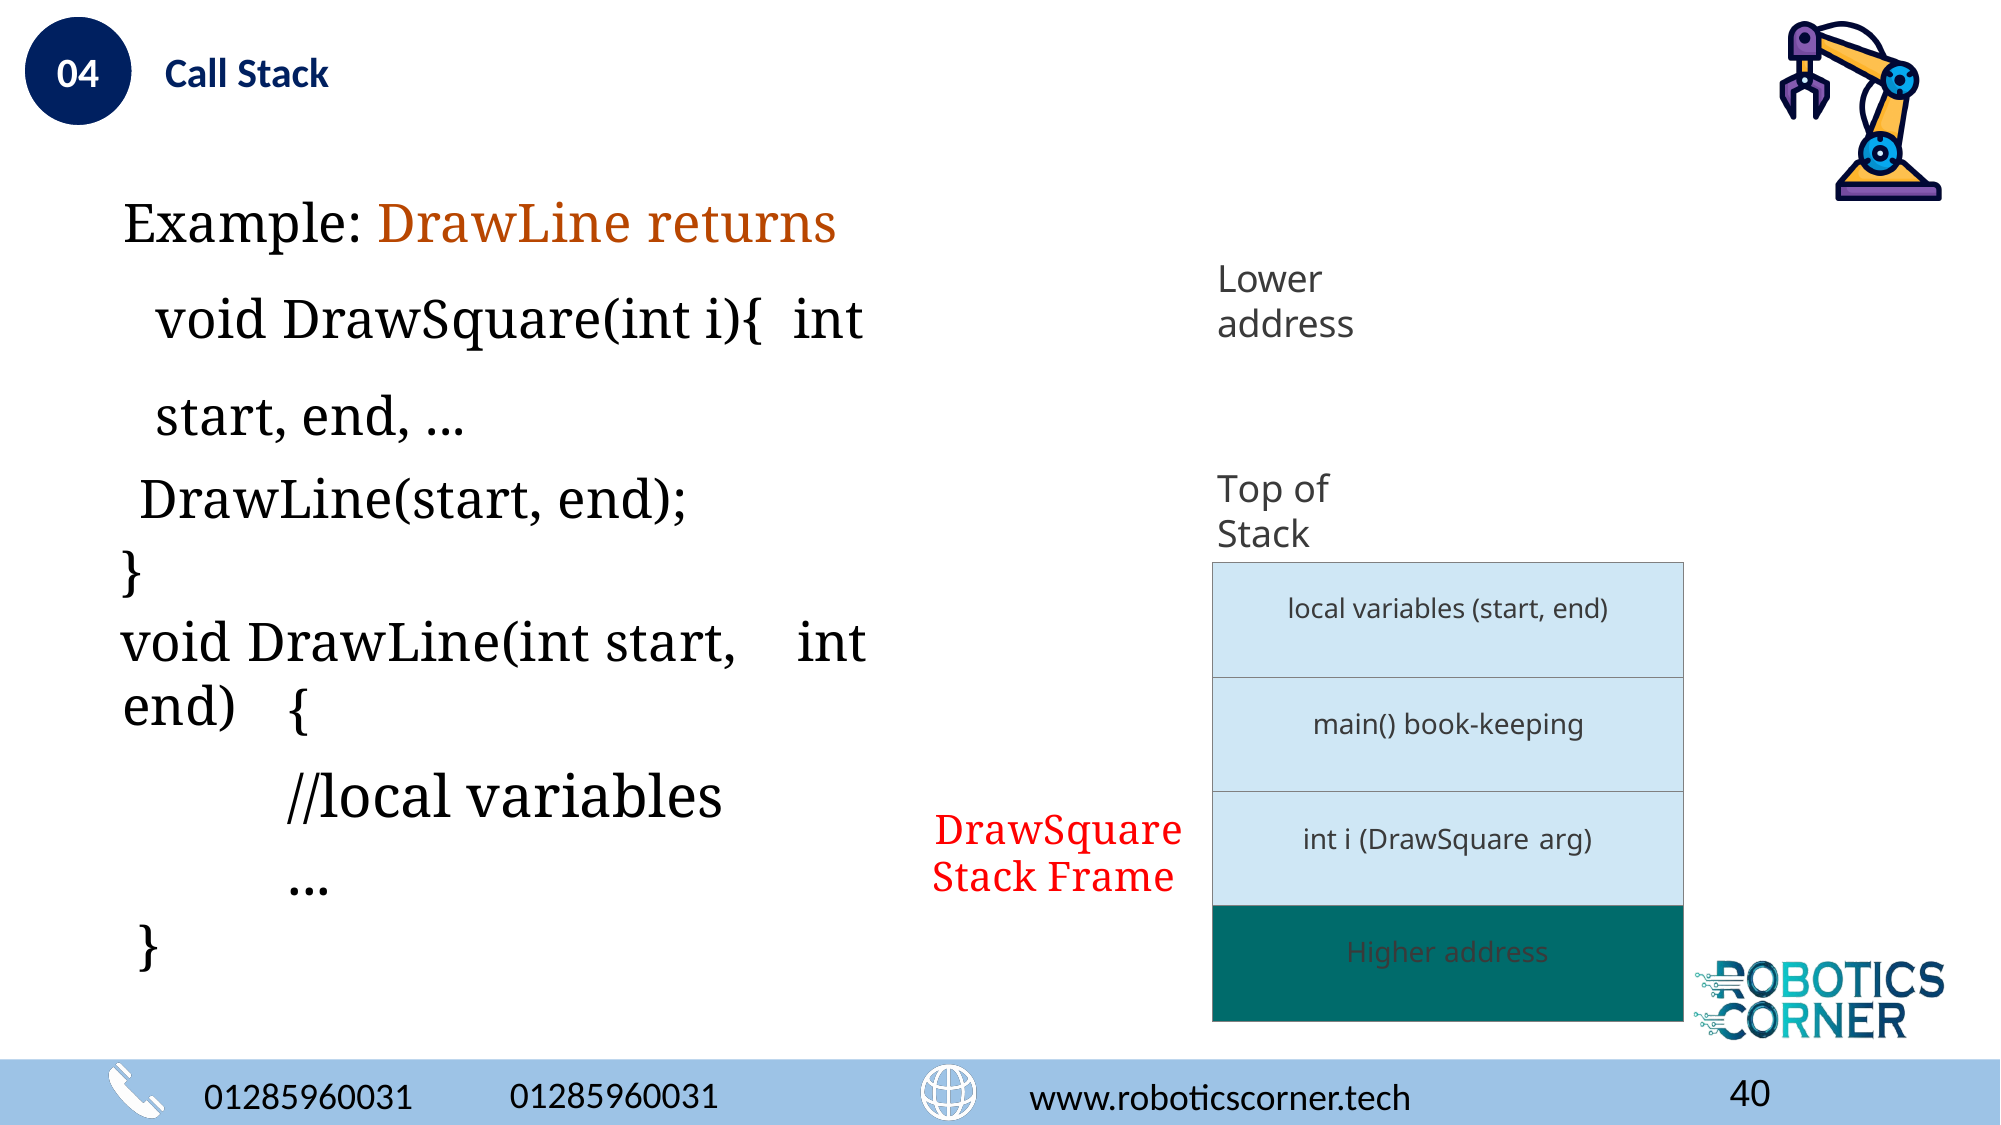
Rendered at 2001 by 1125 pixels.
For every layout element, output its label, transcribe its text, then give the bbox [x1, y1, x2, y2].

table_cell Higher address [1213, 906, 1683, 1021]
picture [103, 1057, 170, 1124]
table_header local variables (start, end) [1213, 563, 1683, 677]
picture [1680, 859, 1953, 1125]
text_box DrawSquare Stack Frame [930, 799, 1231, 900]
table_cell int i (DrawSquare arg) [1213, 792, 1683, 905]
table_cell main() book-keeping [1213, 678, 1683, 791]
text_box Call Stack [150, 38, 622, 103]
text_box <number> [1714, 1065, 1916, 1125]
text_box 04 [22, 14, 134, 128]
picture [915, 1059, 981, 1125]
text_box Example: DrawLine returns void DrawSquare(int i){ int start, end, ... DrawLine(start, end); } void DrawLine(int start, int end) [120, 149, 1080, 737]
text_box Top of Stack [1215, 462, 1420, 556]
text_box //local variables ... } [134, 749, 862, 977]
text_box { [285, 674, 313, 741]
picture [1771, 21, 1950, 201]
text_box Lower address [1215, 252, 1464, 346]
